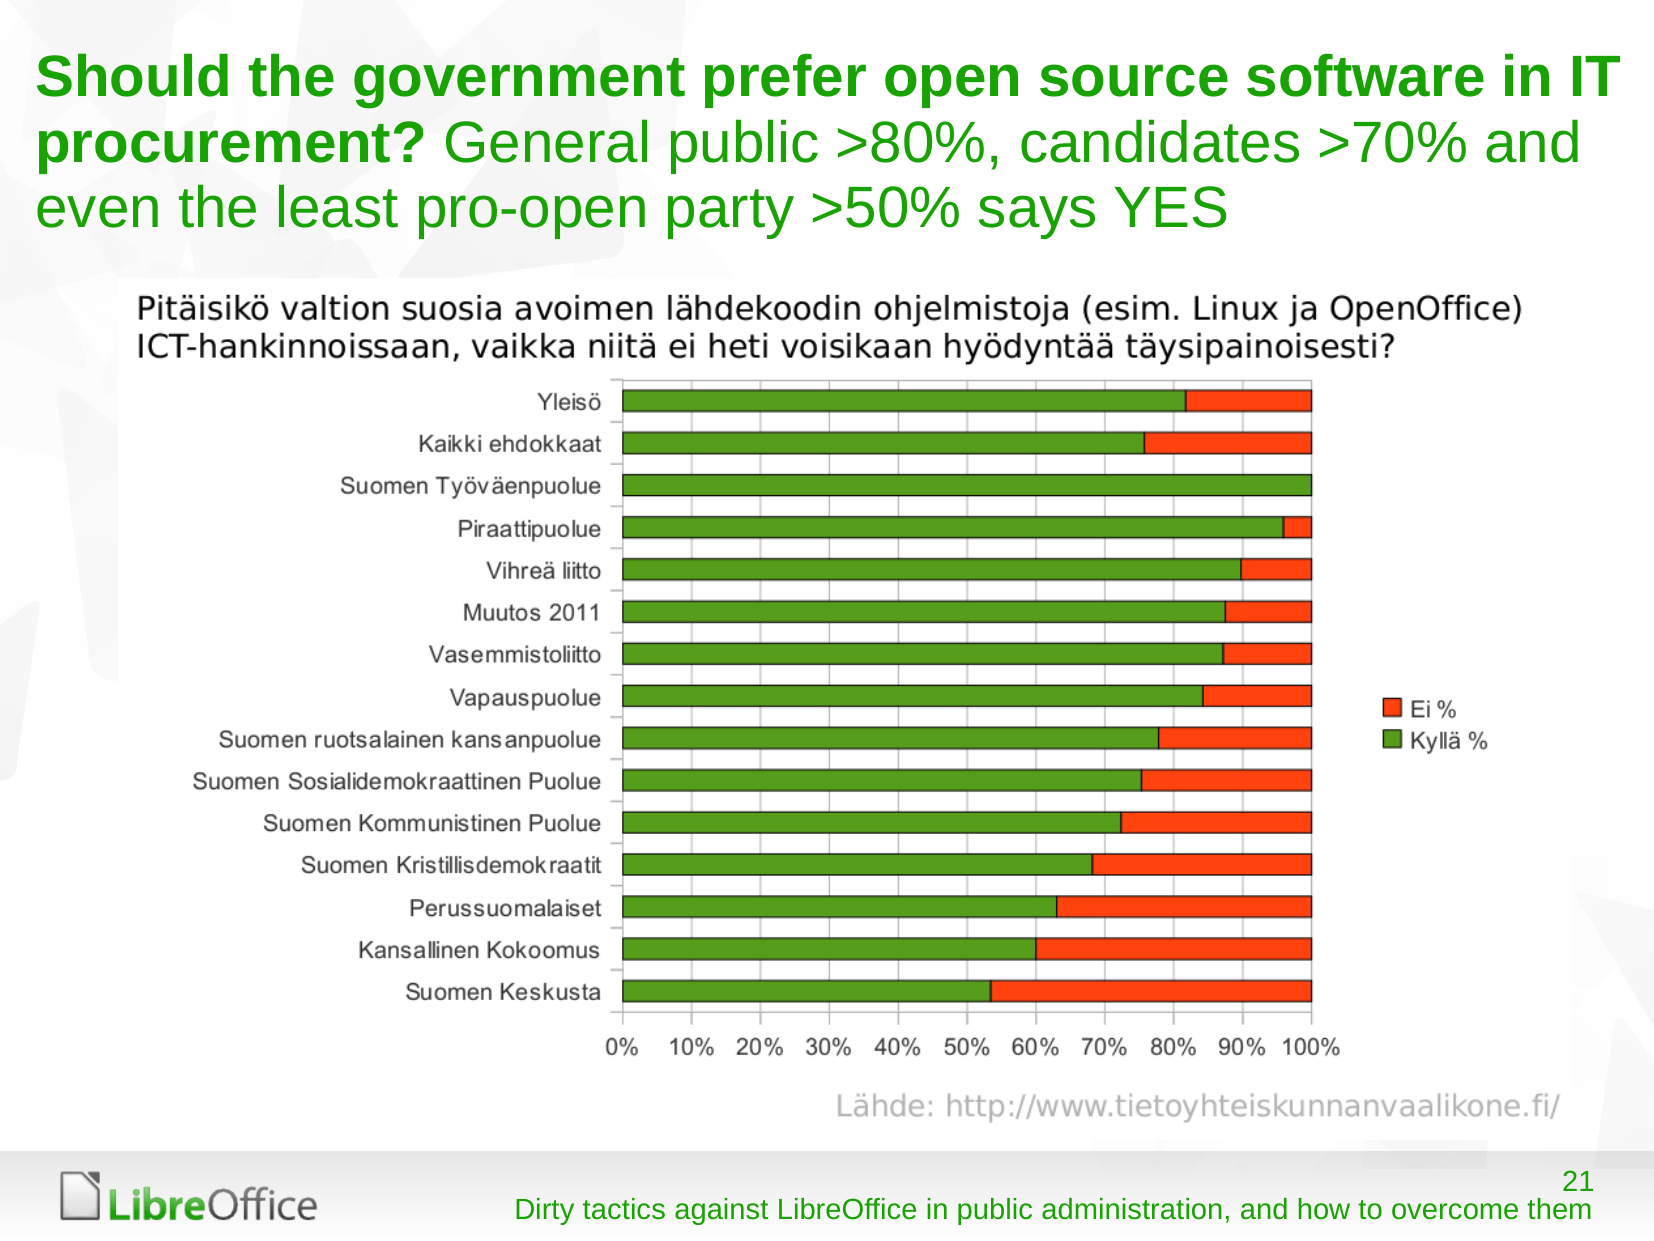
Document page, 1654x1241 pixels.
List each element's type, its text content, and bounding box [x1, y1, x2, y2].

picture [41, 1152, 337, 1240]
picture [0, 0, 1654, 1169]
title Should the government prefer open source software in IT procurement? General public >80%, candidates >70% and even the least pro-open party >50% says YES [35, 44, 1625, 240]
